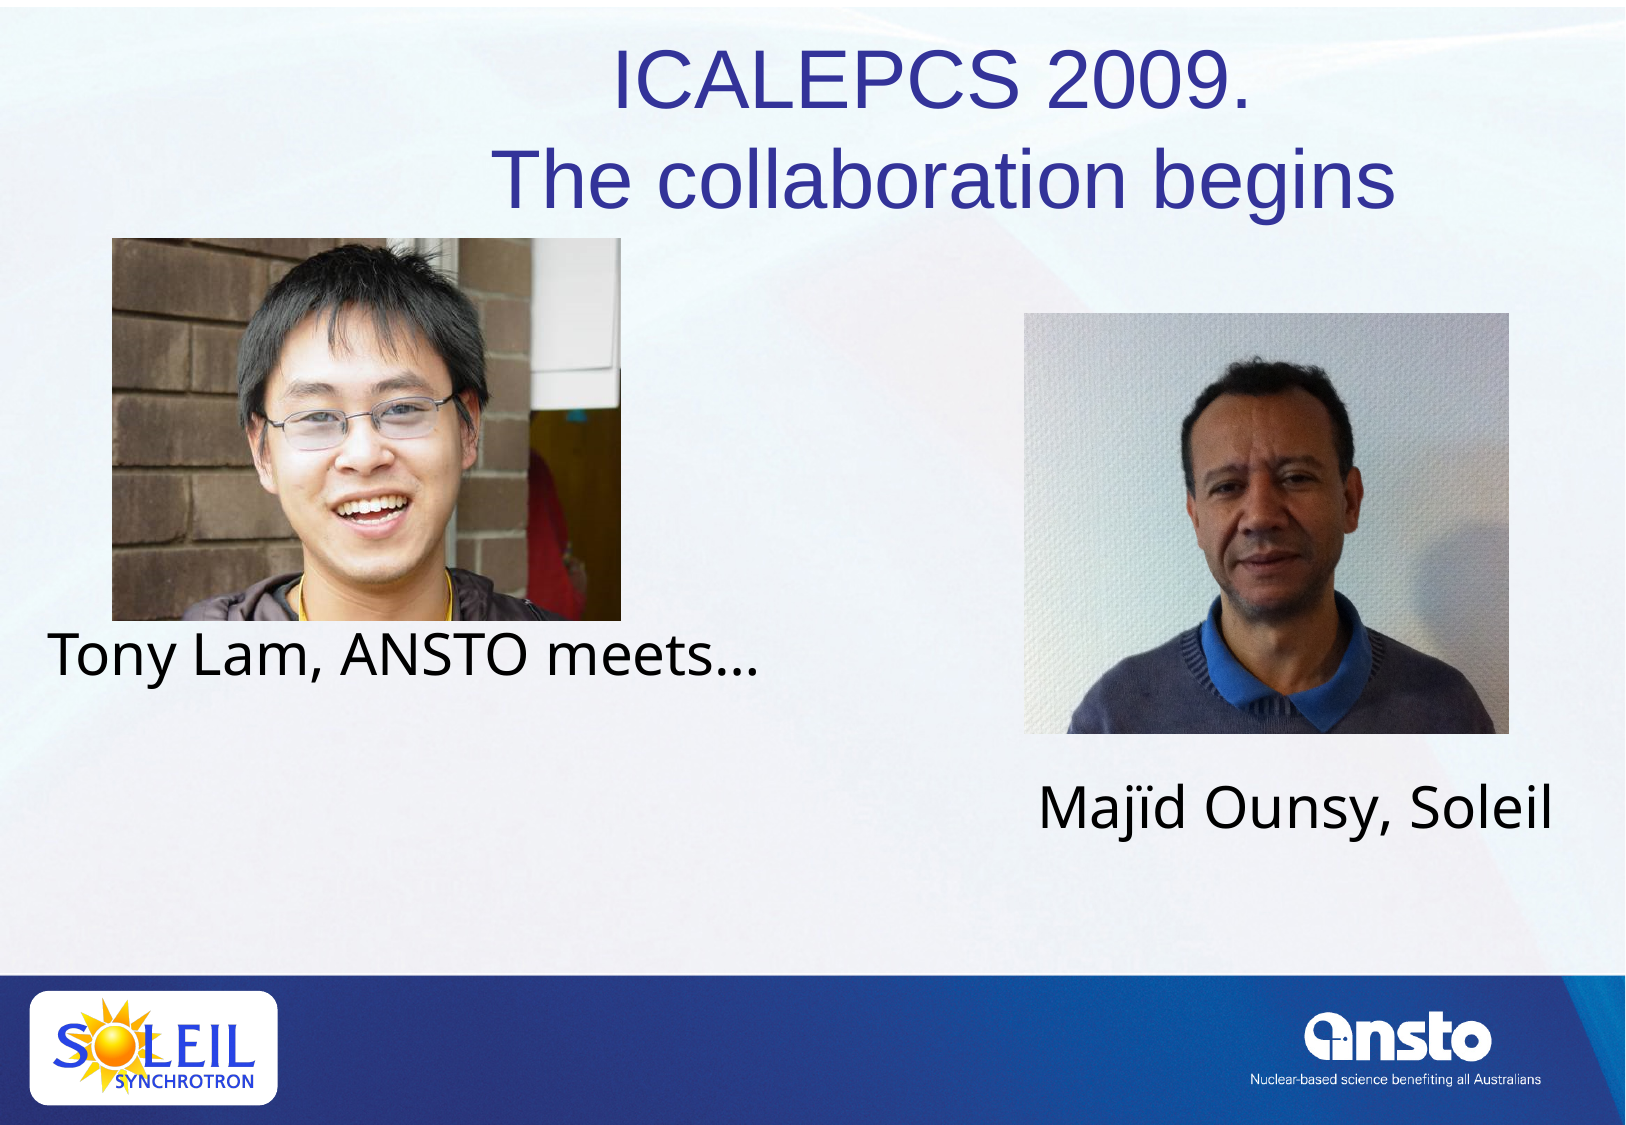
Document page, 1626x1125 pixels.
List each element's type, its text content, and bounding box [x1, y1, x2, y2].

picture [0, 7, 1626, 1125]
list Tony Lam, ANSTO meets… [32, 574, 1024, 705]
text_box Majïd Ounsy, Soleil [1013, 727, 1578, 858]
title ICALEPCS 2009. The collaboration begins [340, 17, 1549, 233]
